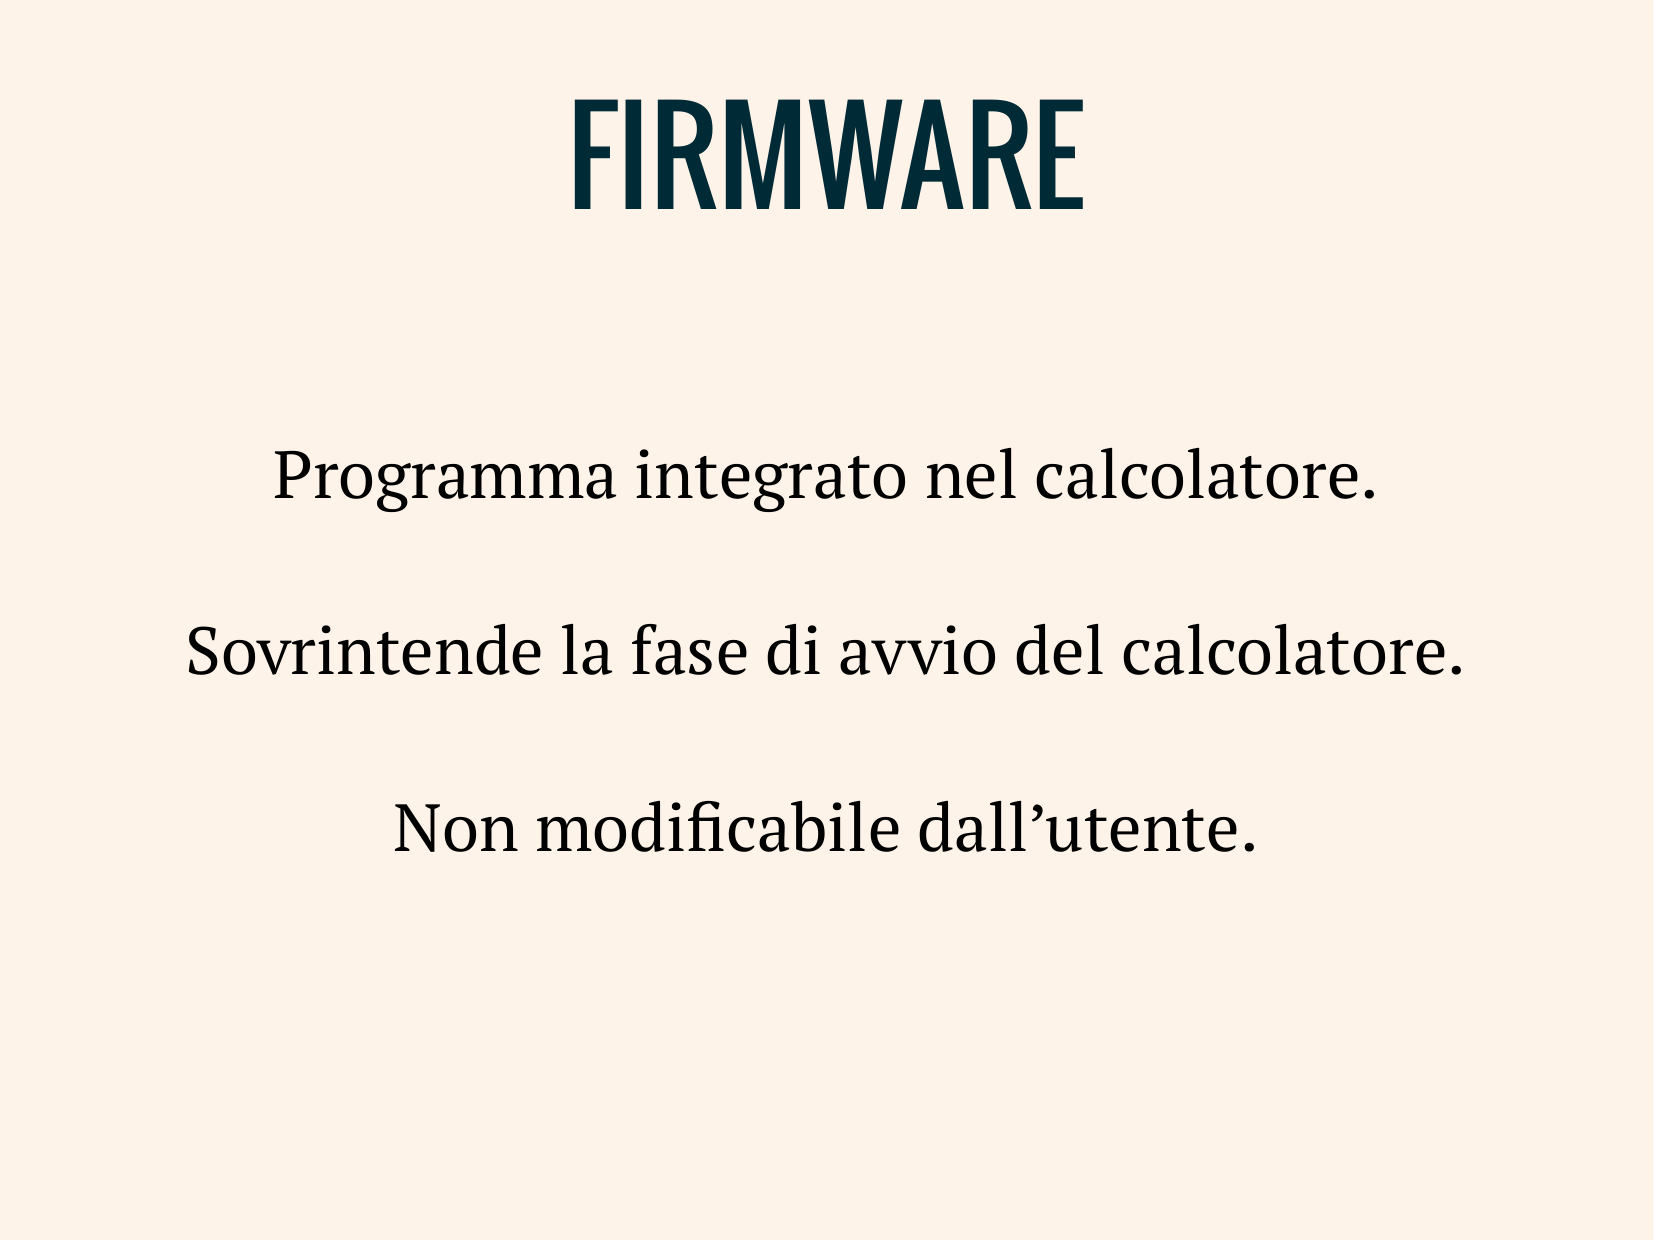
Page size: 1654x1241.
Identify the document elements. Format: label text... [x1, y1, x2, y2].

subtitle Programma integrato nel calcolatore. Sovrintende la fase di avvio del calcolatore. Non modificabile dall’utente. [82, 252, 1571, 1048]
title Firmware [82, 49, 1571, 252]
